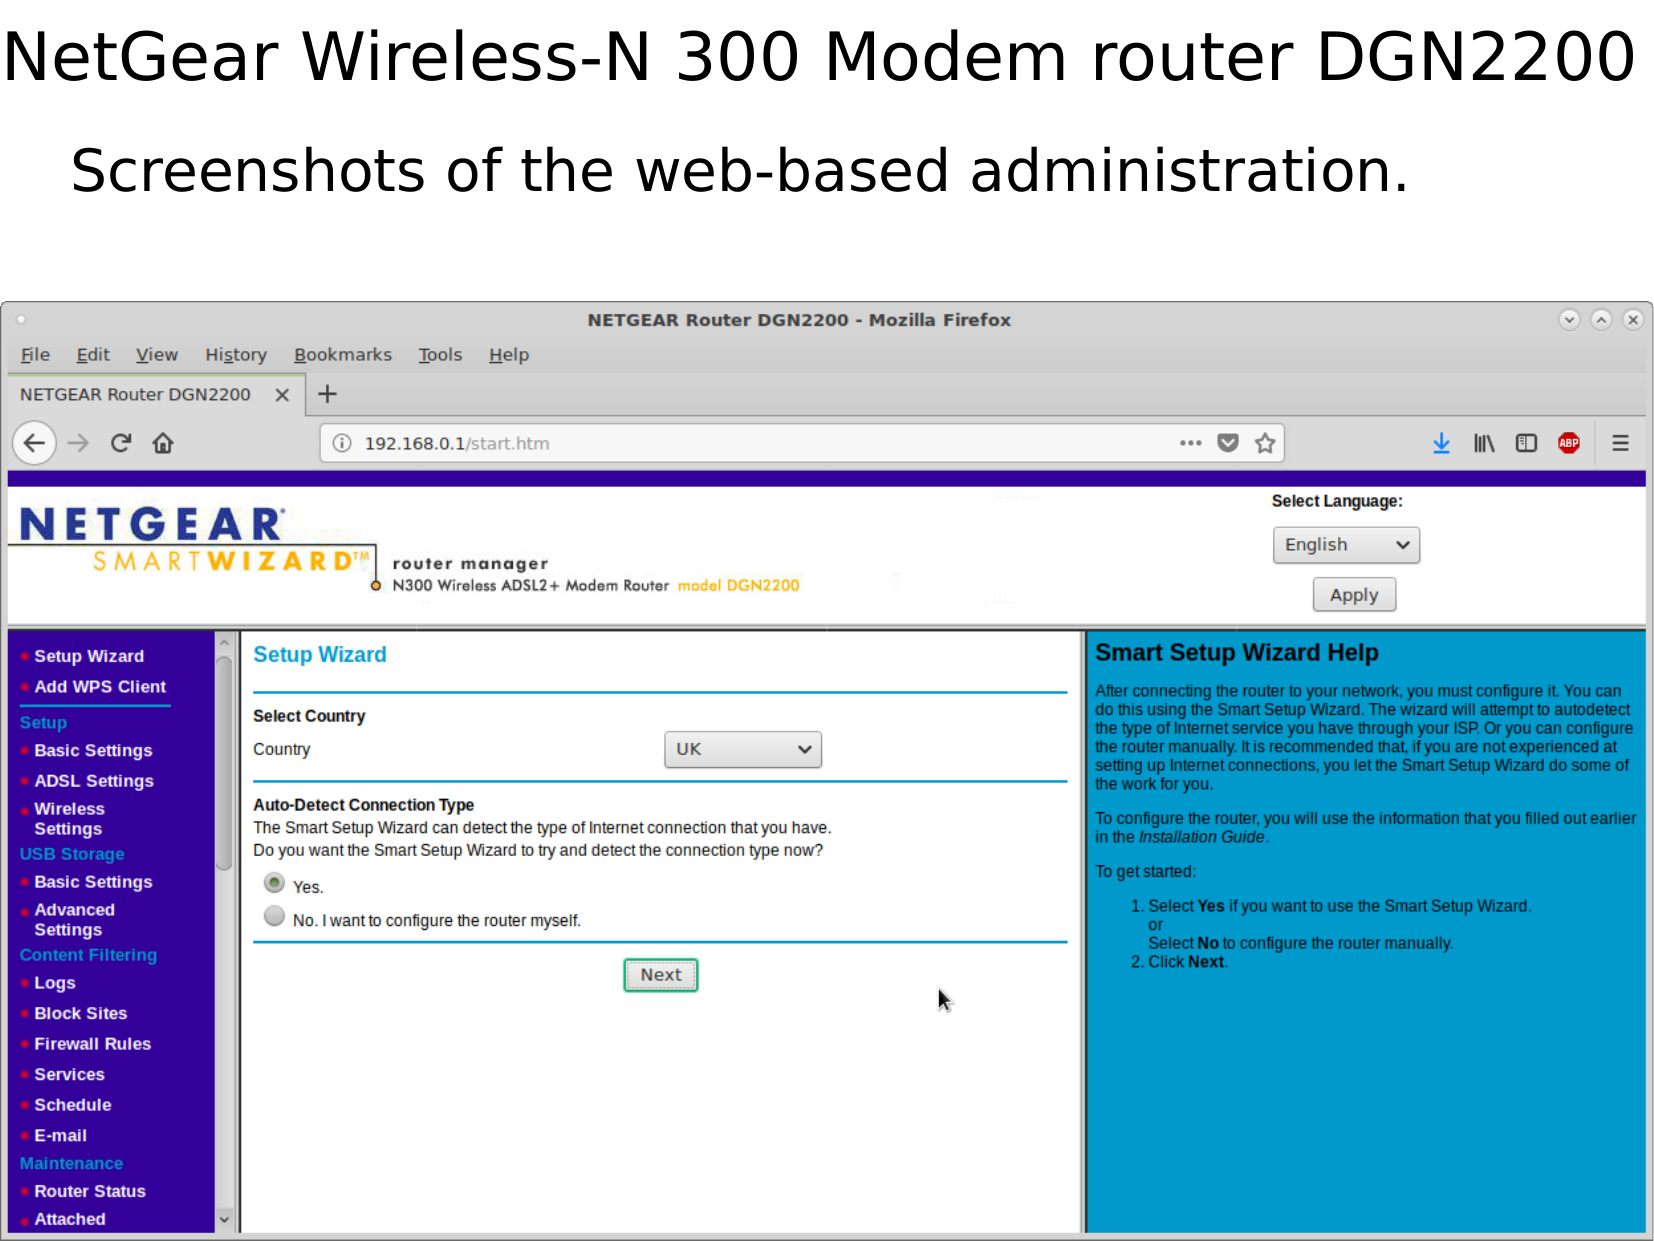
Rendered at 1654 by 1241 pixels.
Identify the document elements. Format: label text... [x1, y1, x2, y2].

subtitle Screenshots of the web-based administration. [70, 118, 1559, 225]
title NetGear Wireless-N 300 Modem router DGN2200 [0, 5, 1642, 110]
picture [0, 301, 1654, 1241]
